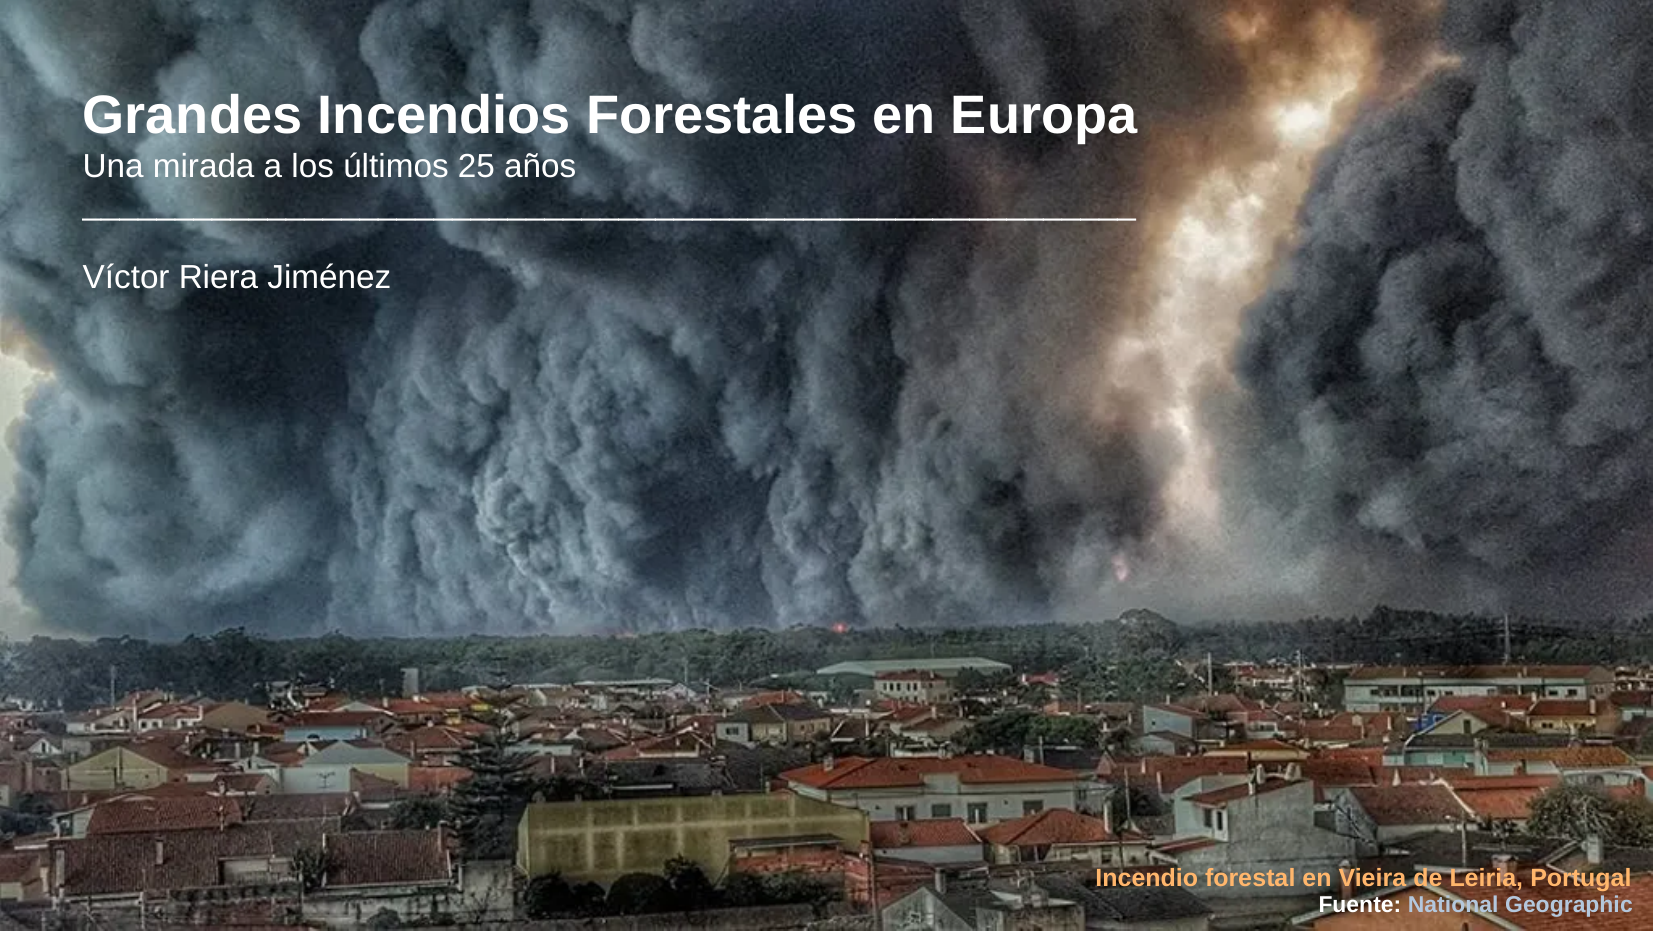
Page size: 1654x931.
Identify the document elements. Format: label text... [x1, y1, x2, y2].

subtitle Una mirada a los últimos 25 años _________________________________________________________ Víctor Riera Jiménez [82, 147, 1152, 296]
text_box Incendio forestal en Vieira de Leiria, Portugal Fuente: National Geographic [998, 856, 1648, 928]
title Grandes Incendios Forestales en Europa [82, 37, 1571, 193]
picture [0, 0, 1653, 931]
